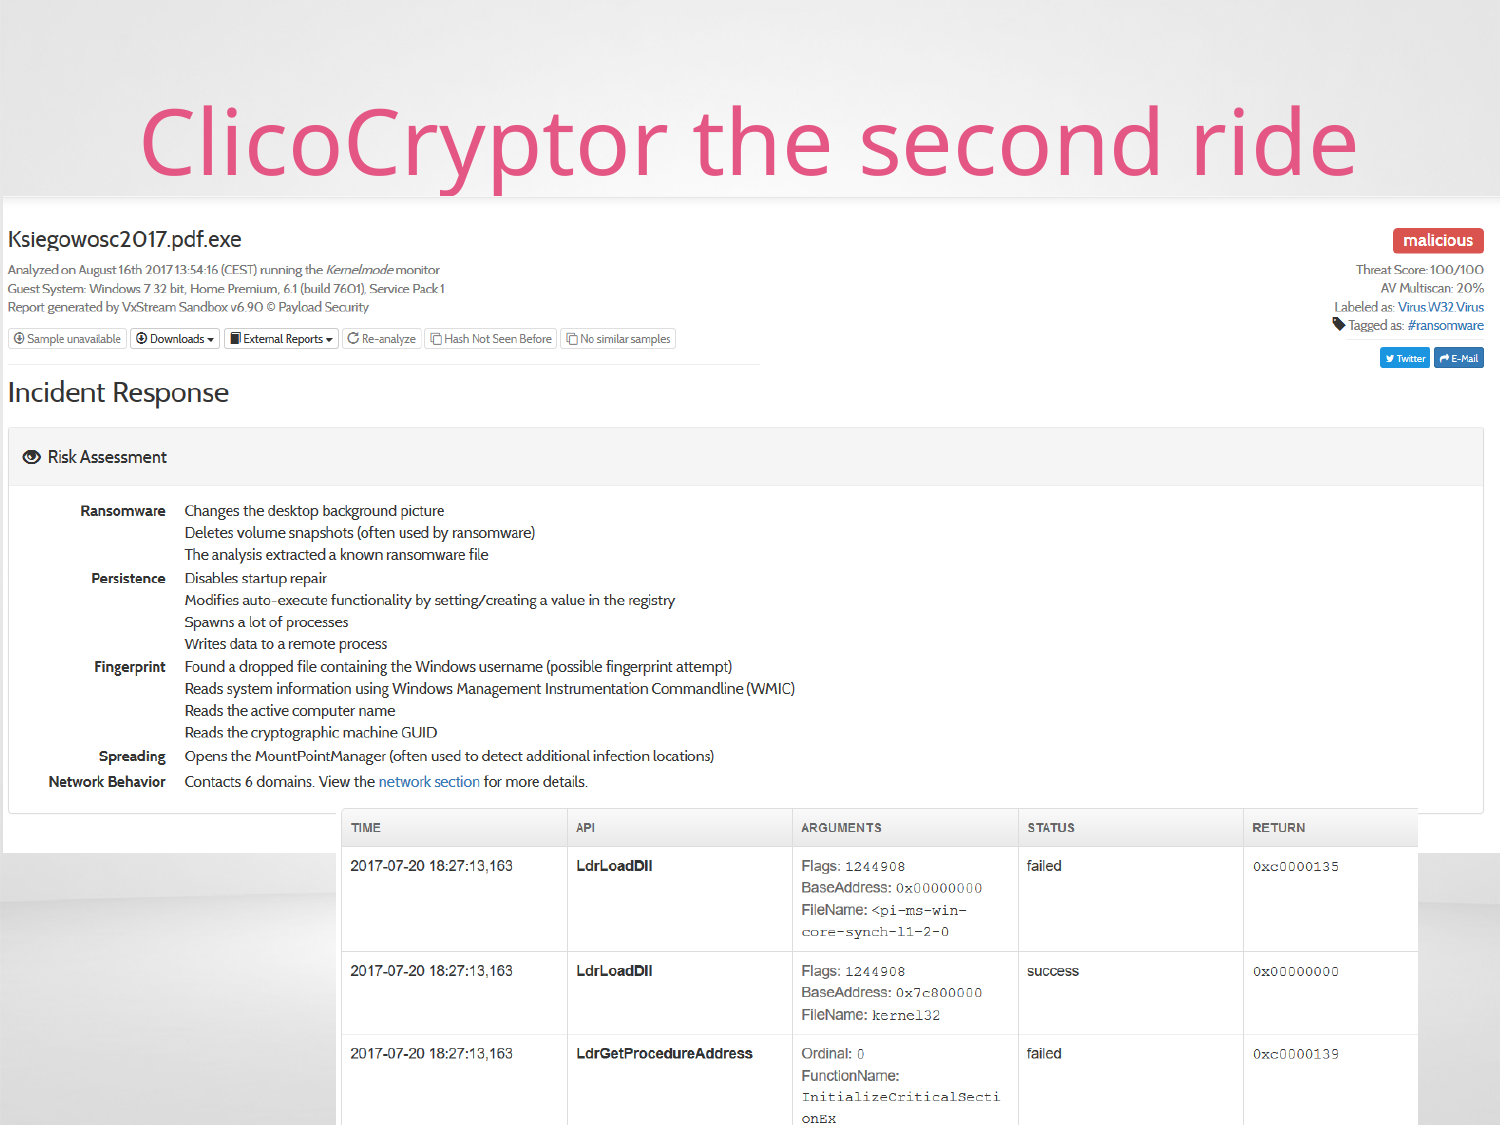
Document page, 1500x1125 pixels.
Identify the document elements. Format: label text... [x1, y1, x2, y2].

title ClicoCryptor the second ride [75, 45, 1425, 196]
picture [0, 0, 1500, 1125]
